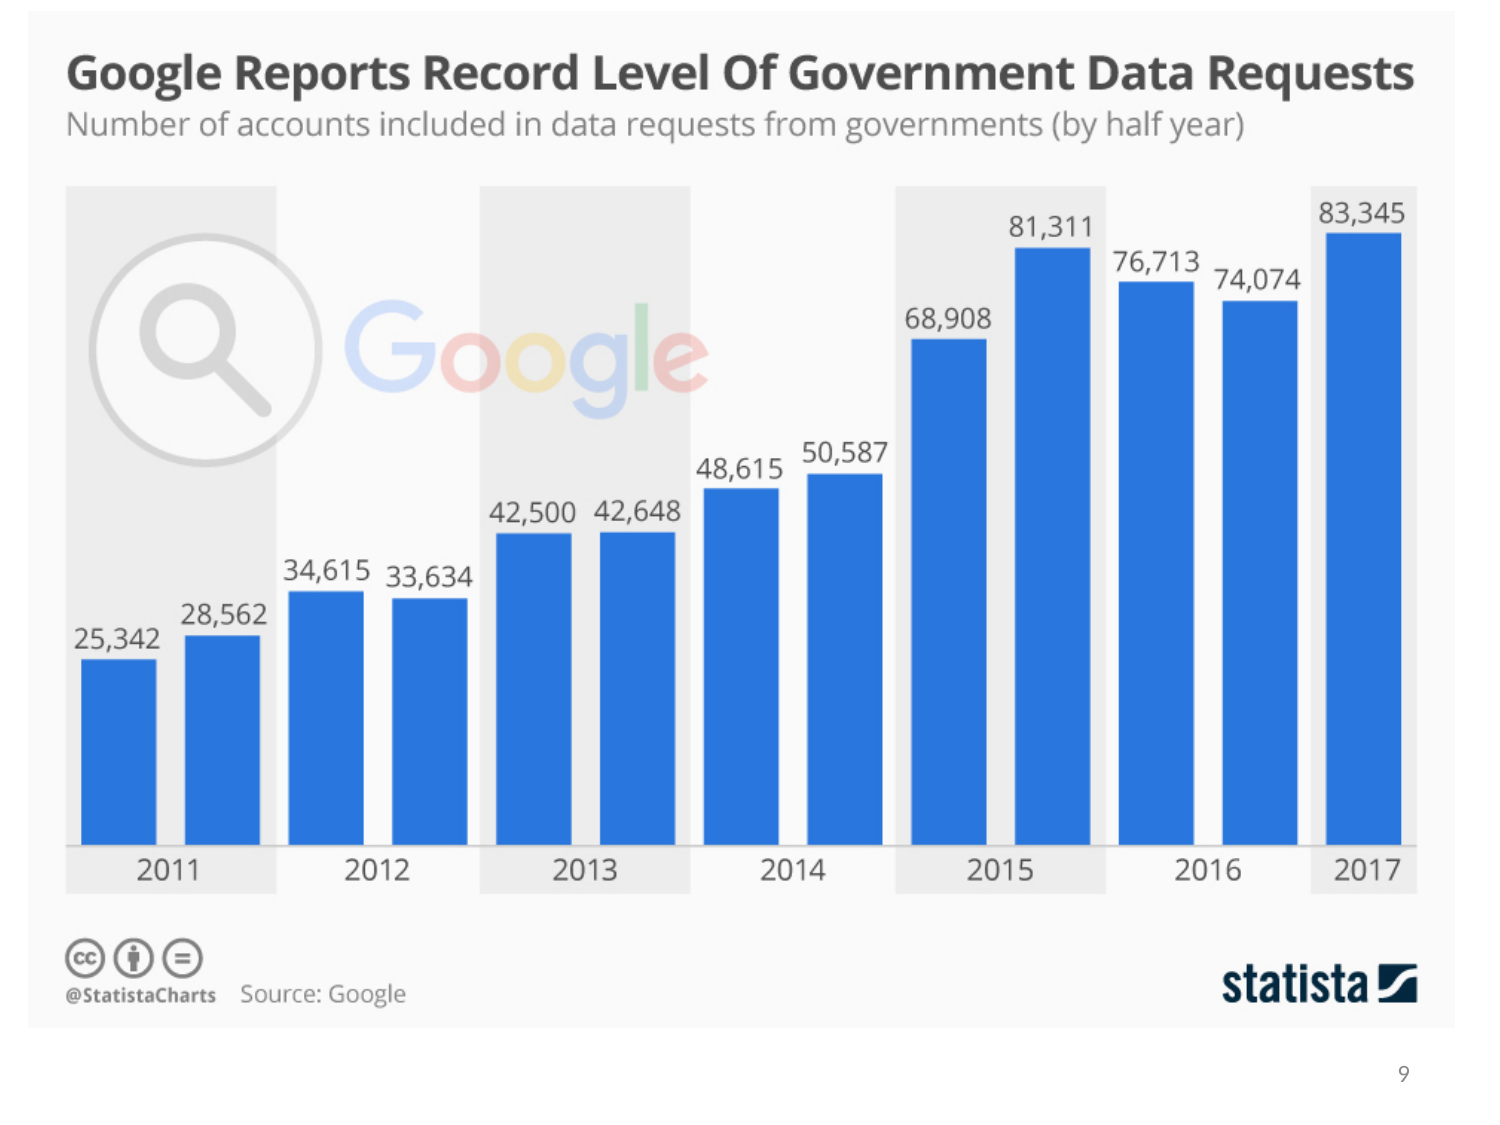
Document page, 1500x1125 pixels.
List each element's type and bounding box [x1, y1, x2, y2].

picture [28, 11, 1455, 1028]
